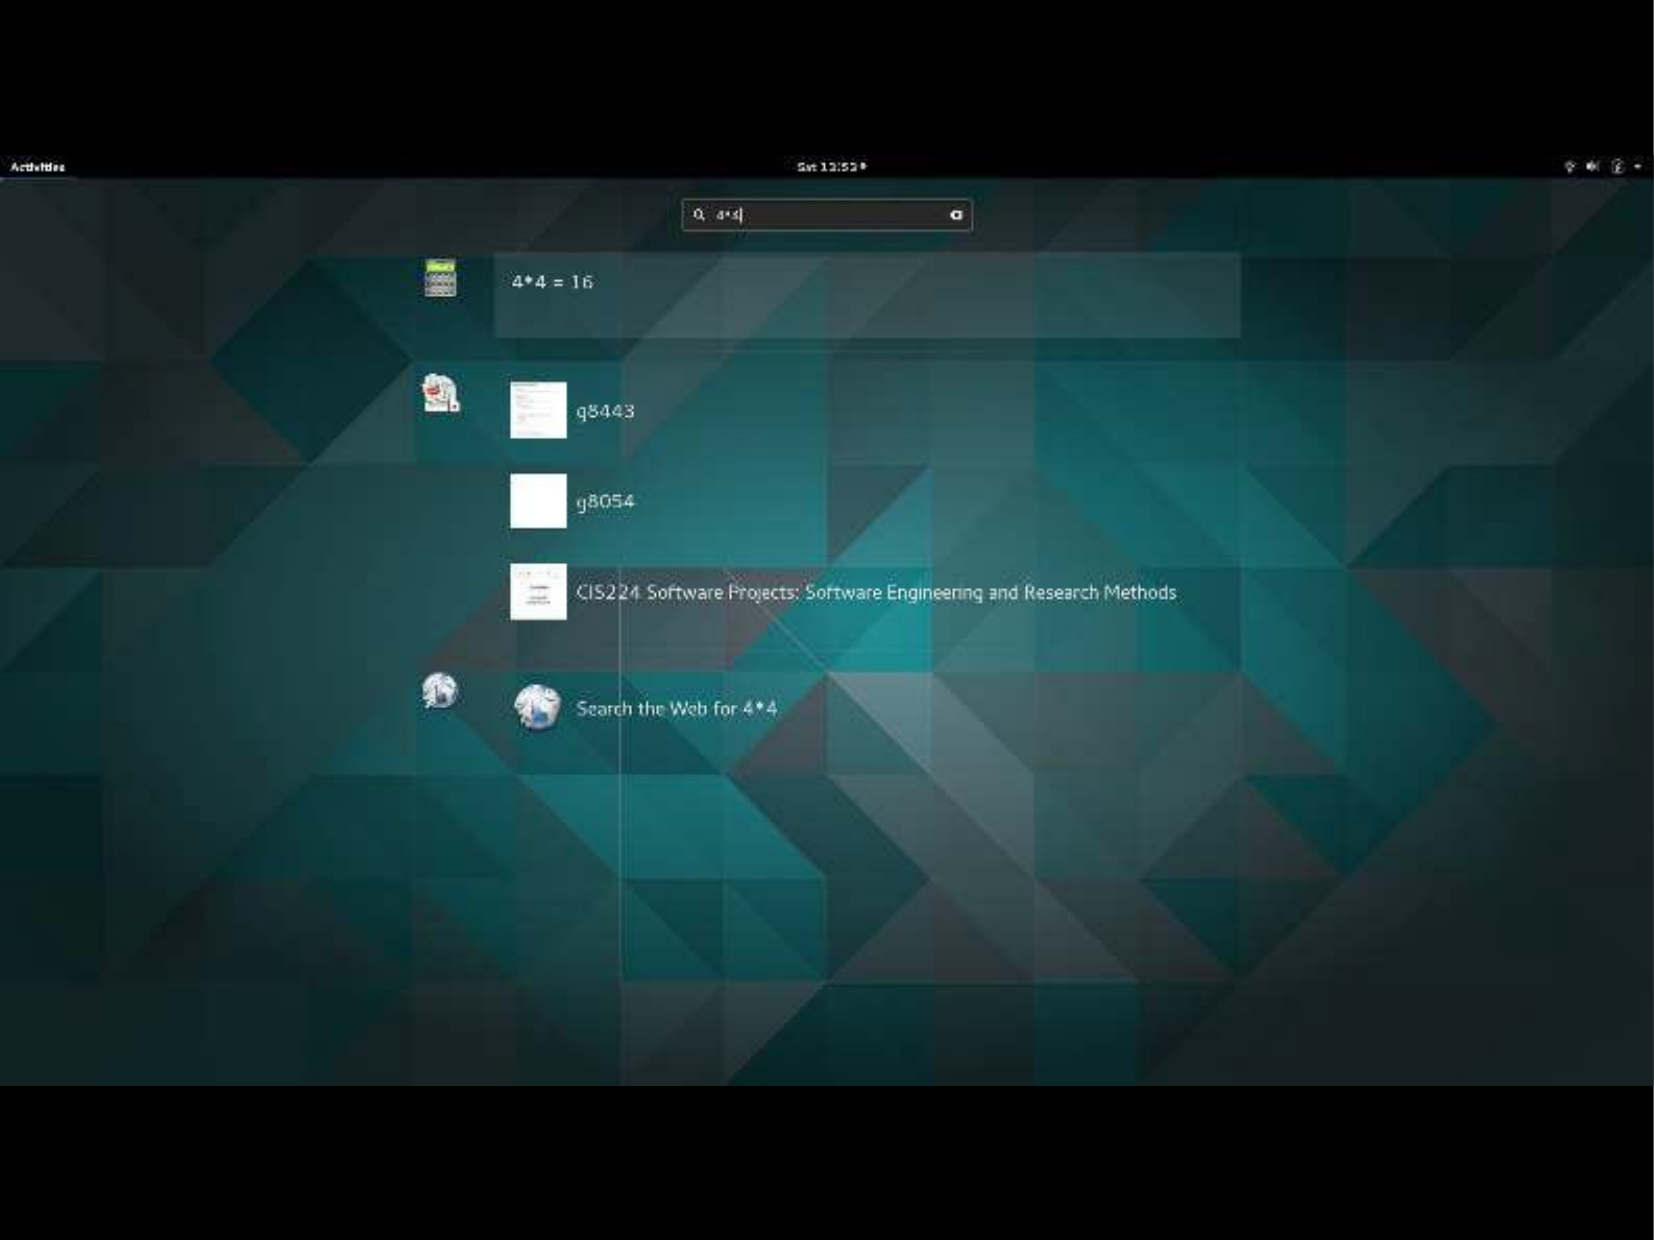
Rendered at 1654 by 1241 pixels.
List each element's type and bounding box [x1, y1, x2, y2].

text_box [0, 155, 1654, 1086]
